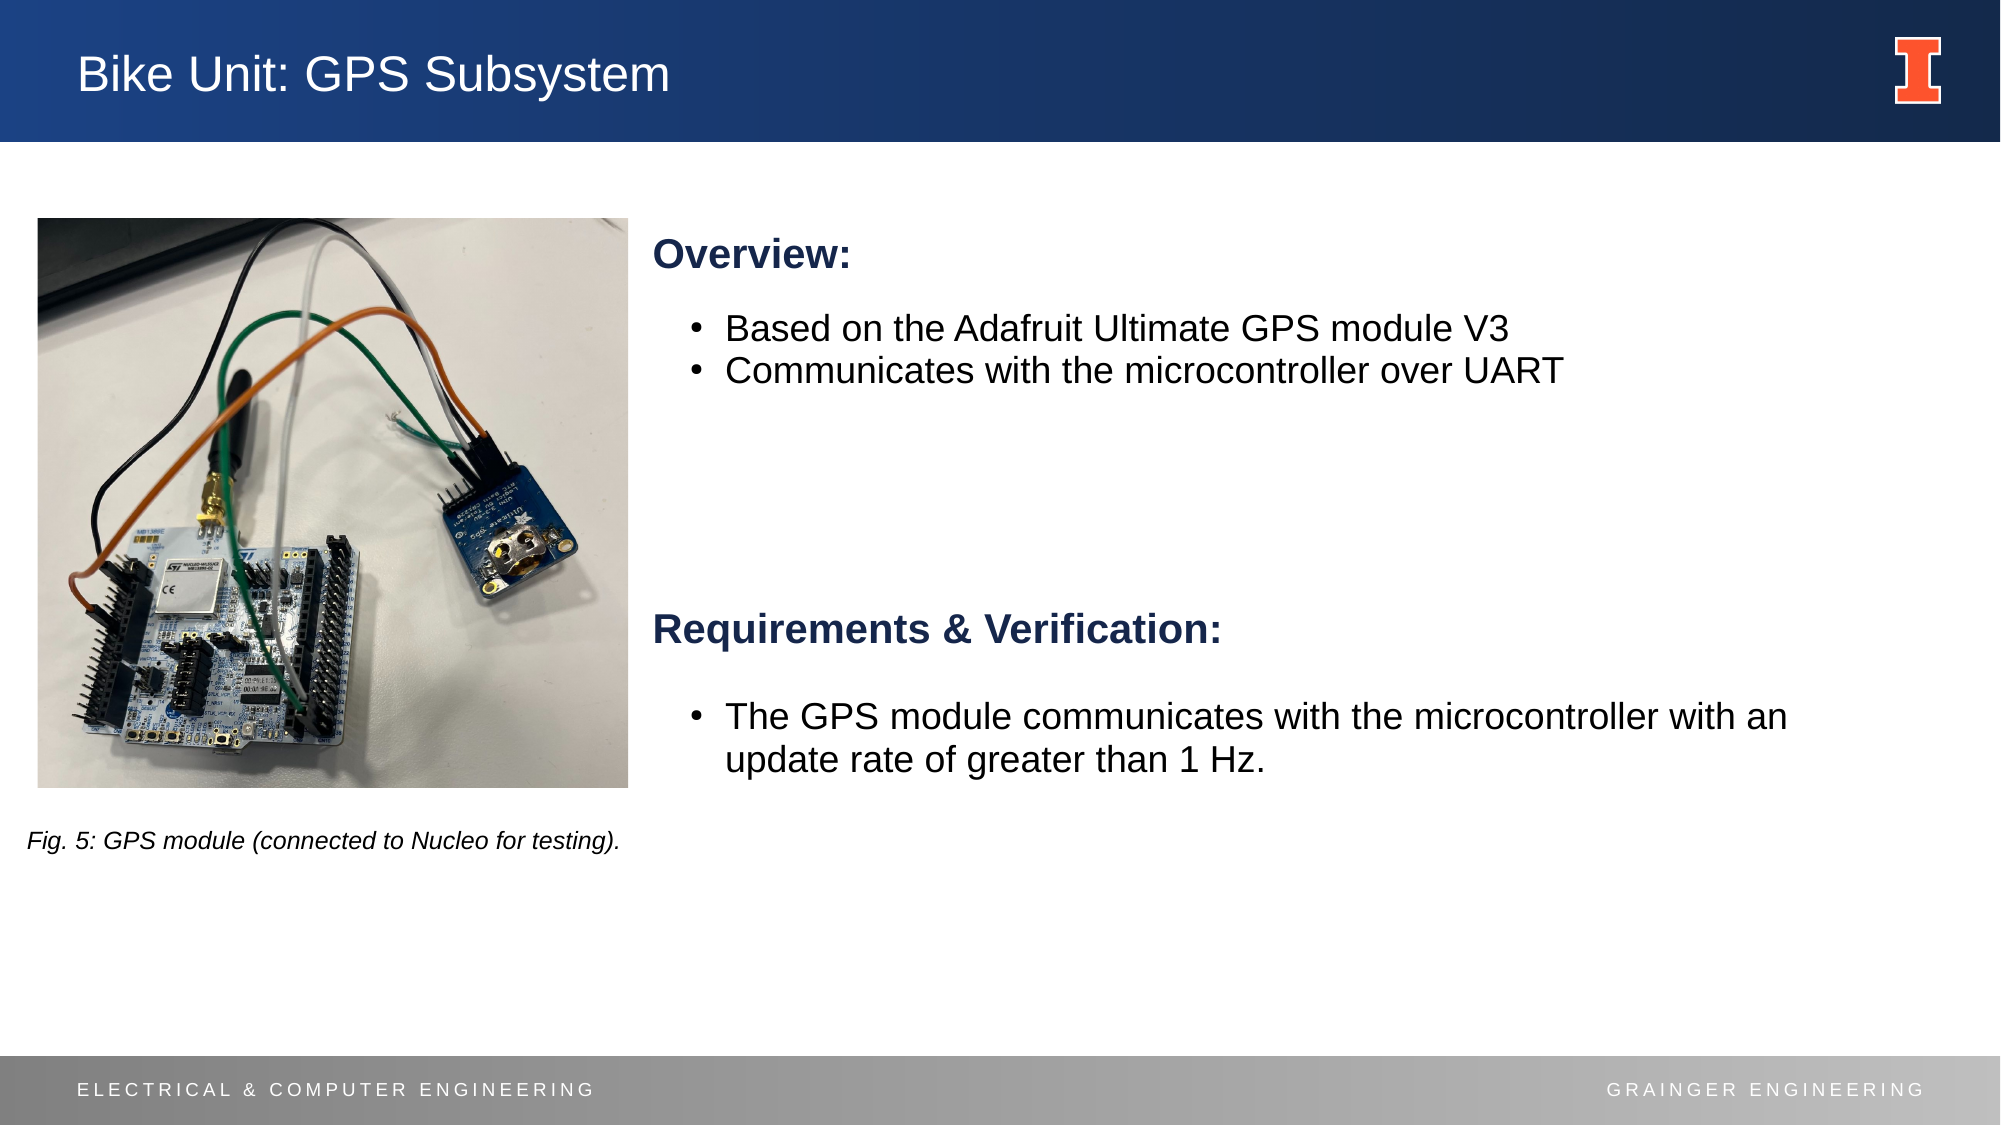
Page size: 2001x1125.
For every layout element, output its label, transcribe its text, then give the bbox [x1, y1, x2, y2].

picture [37, 218, 629, 788]
text_box ELECTRICAL & COMPUTER ENGINEERING [61, 1070, 1373, 1108]
text_box [0, 0, 2000, 142]
text_box Overview: [637, 218, 1531, 300]
text_box Based on the Adafruit Ultimate GPS module V3 Communicates with the microcontroller over UART [675, 299, 1581, 399]
text_box [0, 1056, 2000, 1125]
text_box The GPS module communicates with the microcontroller with an update rate of greater than 1 Hz. [675, 688, 1814, 788]
text_box Fig. 5: GPS module (connected to Nucleo for testing). [12, 819, 638, 863]
picture [1895, 37, 1941, 104]
text_box Requirements & Verification: [637, 593, 1531, 676]
text_box GRAINGER ENGINEERING [1531, 1070, 1938, 1108]
text_box Bike Unit: GPS Subsystem [61, 33, 1852, 109]
